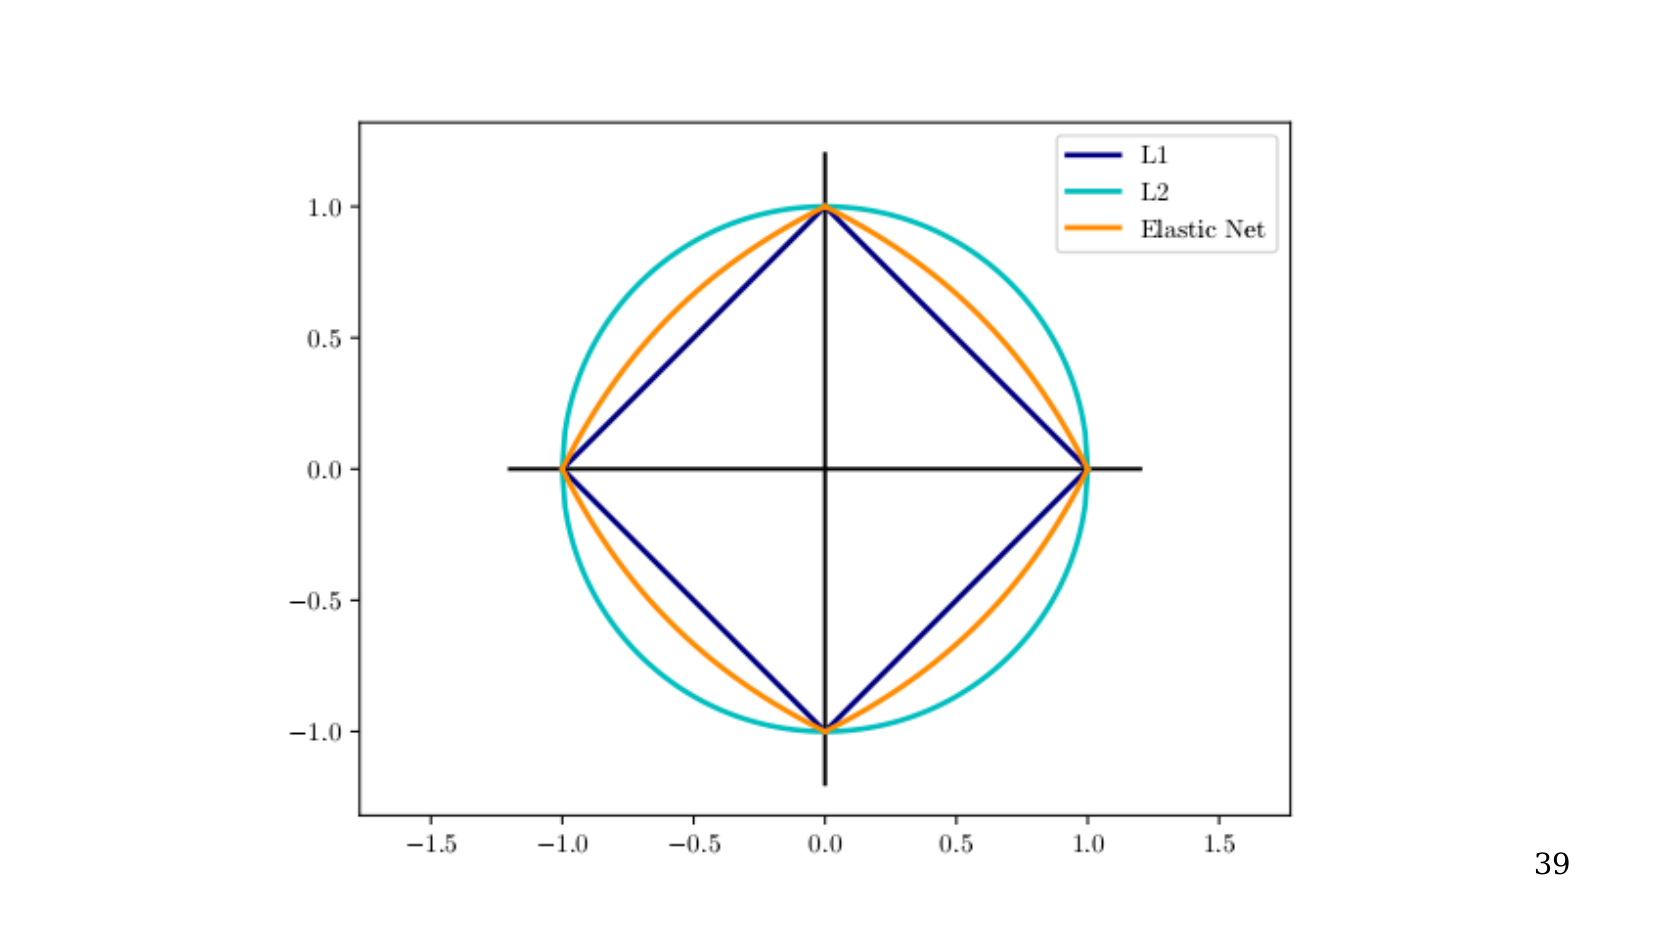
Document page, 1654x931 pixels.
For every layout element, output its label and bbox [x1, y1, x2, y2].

picture [210, 15, 1411, 916]
